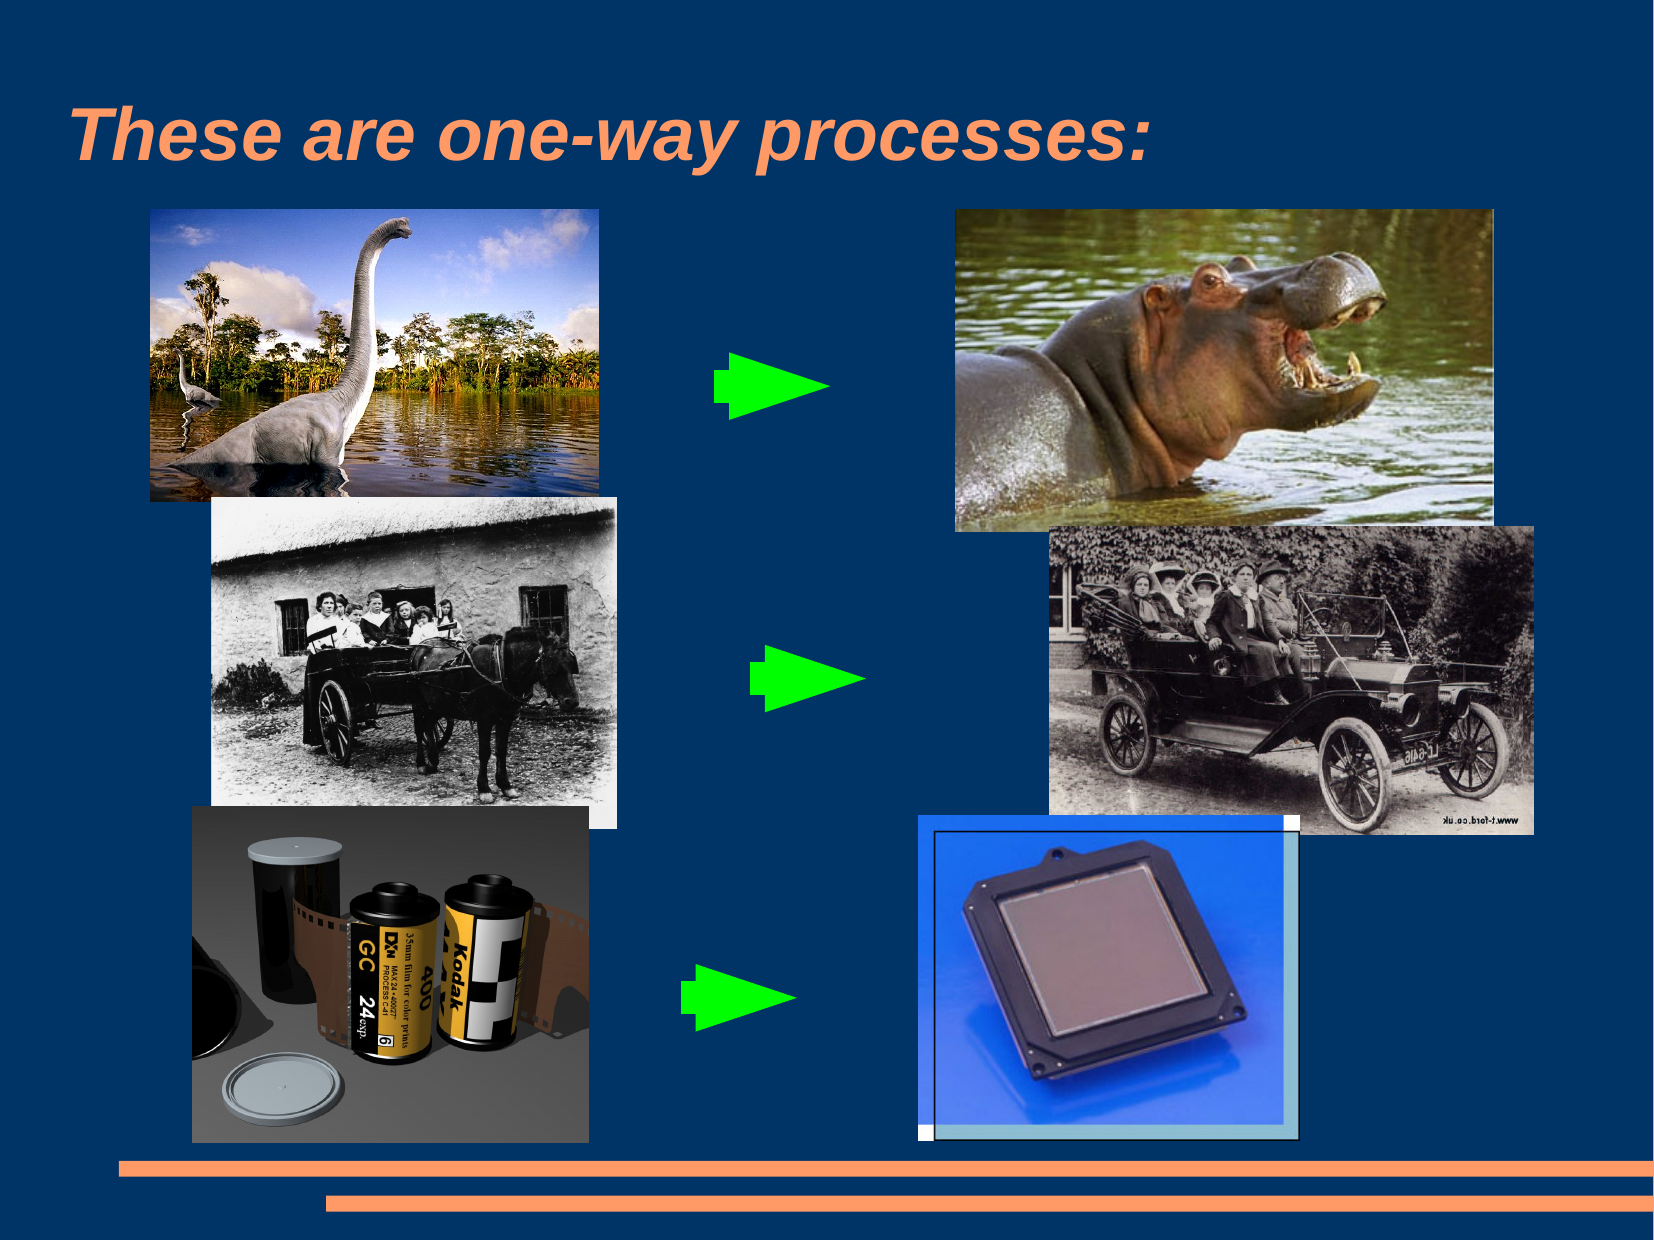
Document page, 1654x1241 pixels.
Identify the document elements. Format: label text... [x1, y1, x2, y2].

picture [150, 209, 617, 1143]
picture [918, 209, 1534, 1141]
title These are one-way processes: [66, 67, 1587, 295]
